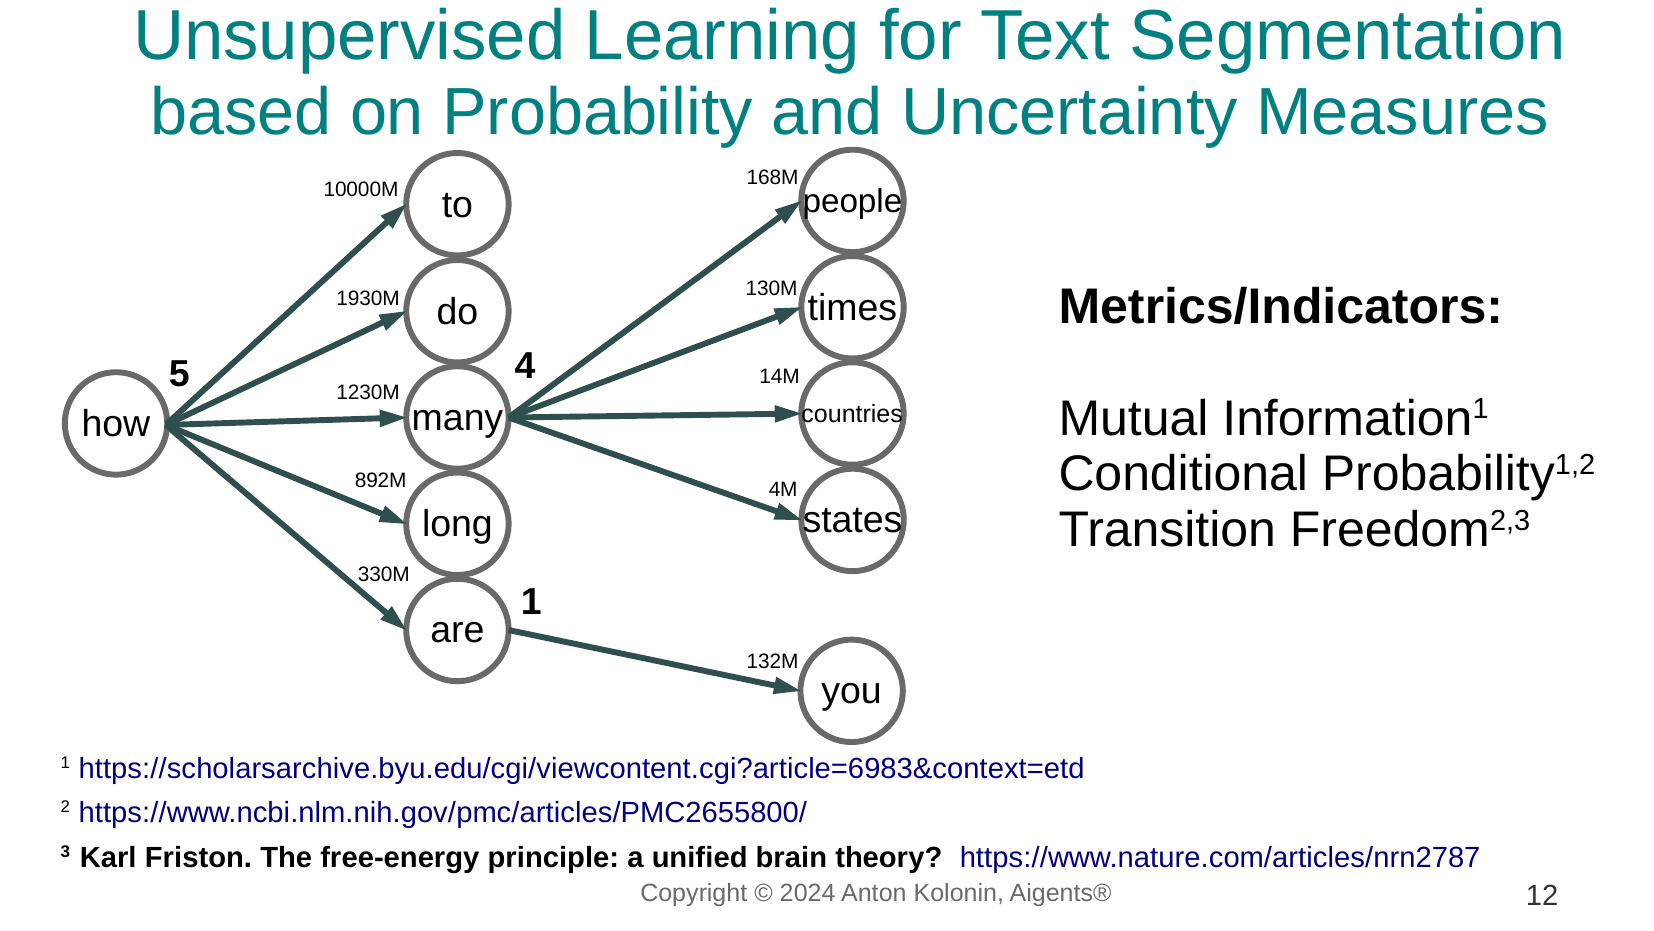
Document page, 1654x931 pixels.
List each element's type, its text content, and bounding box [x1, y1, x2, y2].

text_box 1 [506, 572, 557, 630]
text_box countries [801, 362, 904, 465]
text_box 1230M [321, 373, 415, 412]
text_box long [406, 472, 509, 575]
text_box 892M [339, 461, 422, 500]
text_box 14M [744, 357, 815, 396]
text_box people [804, 149, 904, 253]
text_box 330M [343, 554, 425, 594]
text_box 1930M [321, 279, 415, 318]
text_box 1 https://scholarsarchive.byu.edu/cgi/viewcontent.cgi?article=6983&context=etd 2 https://www.ncbi.nlm.nih.gov/pmc/articles/PMC2655800/ 3 Karl Friston. The free-energy principle: a unified brain theory? https://www.nature.com/articles/nrn2787 [45, 744, 1576, 889]
text_box you [800, 639, 903, 743]
text_box are [406, 578, 509, 682]
text_box 132M [731, 642, 814, 681]
text_box Metrics/Indicators: Mutual Information1 Conditional Probability1,2 Transition Freedom2,3 [1043, 270, 1611, 565]
text_box how [64, 372, 167, 475]
text_box many [406, 366, 509, 469]
text_box Unsupervised Learning for Text Segmentation based on Probability and Uncertainty Measures [0, 3, 1652, 140]
text_box 10000M [308, 170, 414, 209]
text_box to [406, 153, 509, 256]
text_box 168M [731, 158, 814, 197]
text_box times [801, 256, 904, 359]
text_box 5 [154, 344, 205, 402]
text_box states [801, 468, 904, 572]
text_box 4 [499, 337, 551, 395]
text_box 130M [730, 269, 813, 308]
text_box do [406, 260, 509, 363]
text_box 4M [753, 470, 813, 509]
